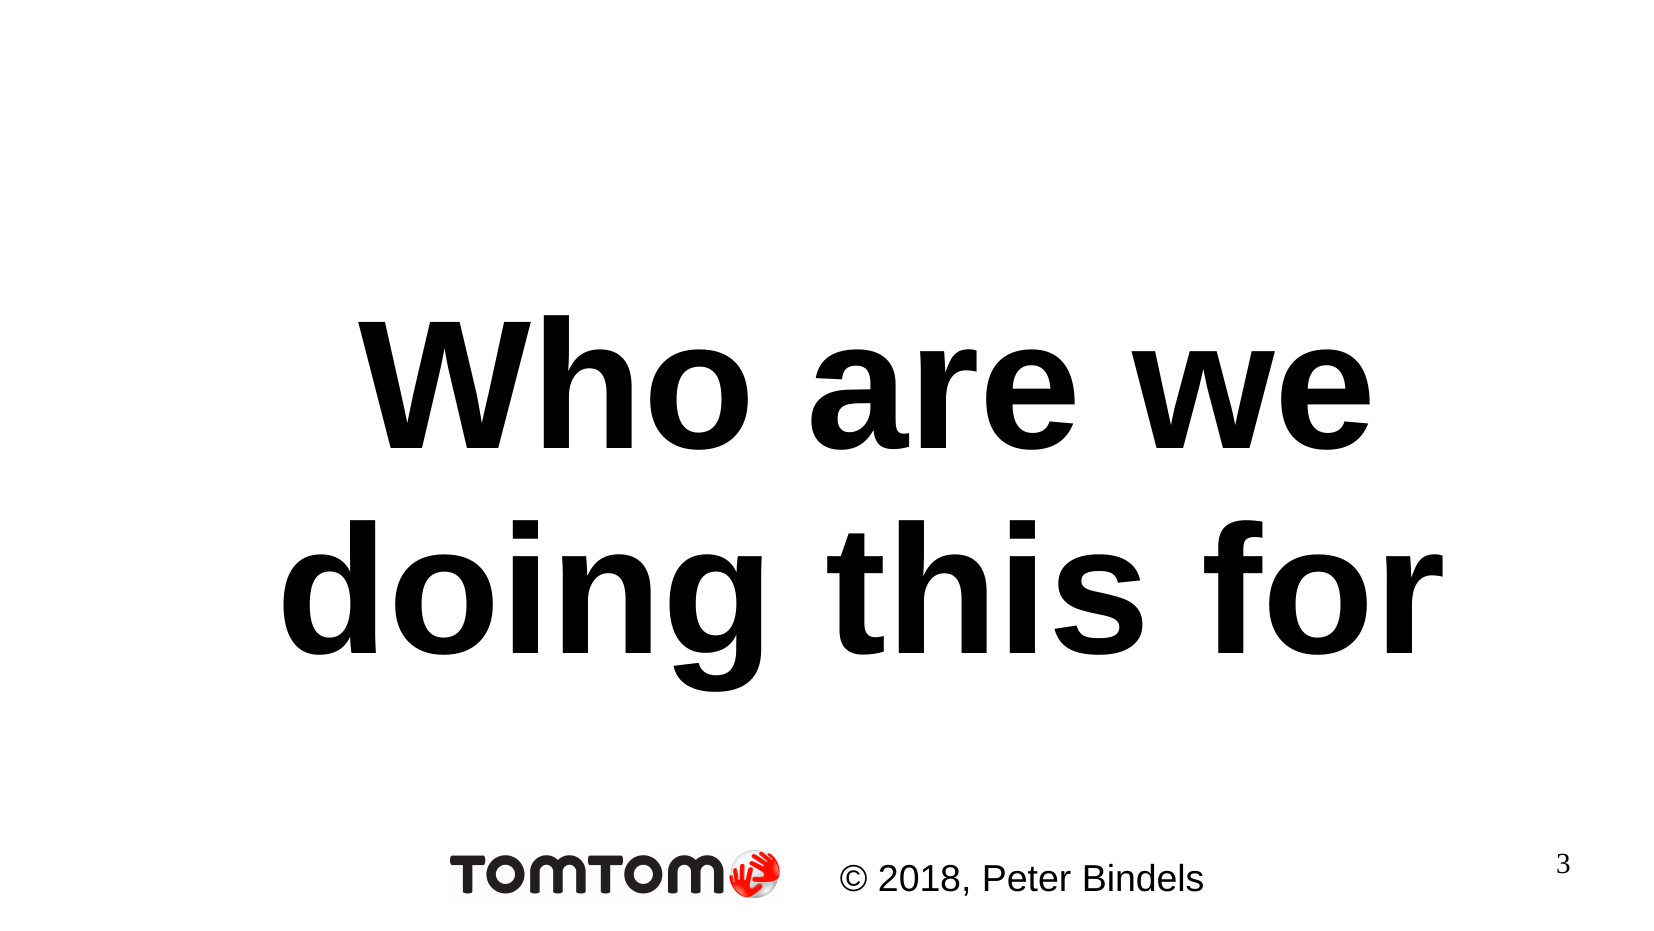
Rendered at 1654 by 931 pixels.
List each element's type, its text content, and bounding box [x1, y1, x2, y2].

picture [450, 847, 784, 905]
list Who are we doing this for [82, 217, 1571, 758]
